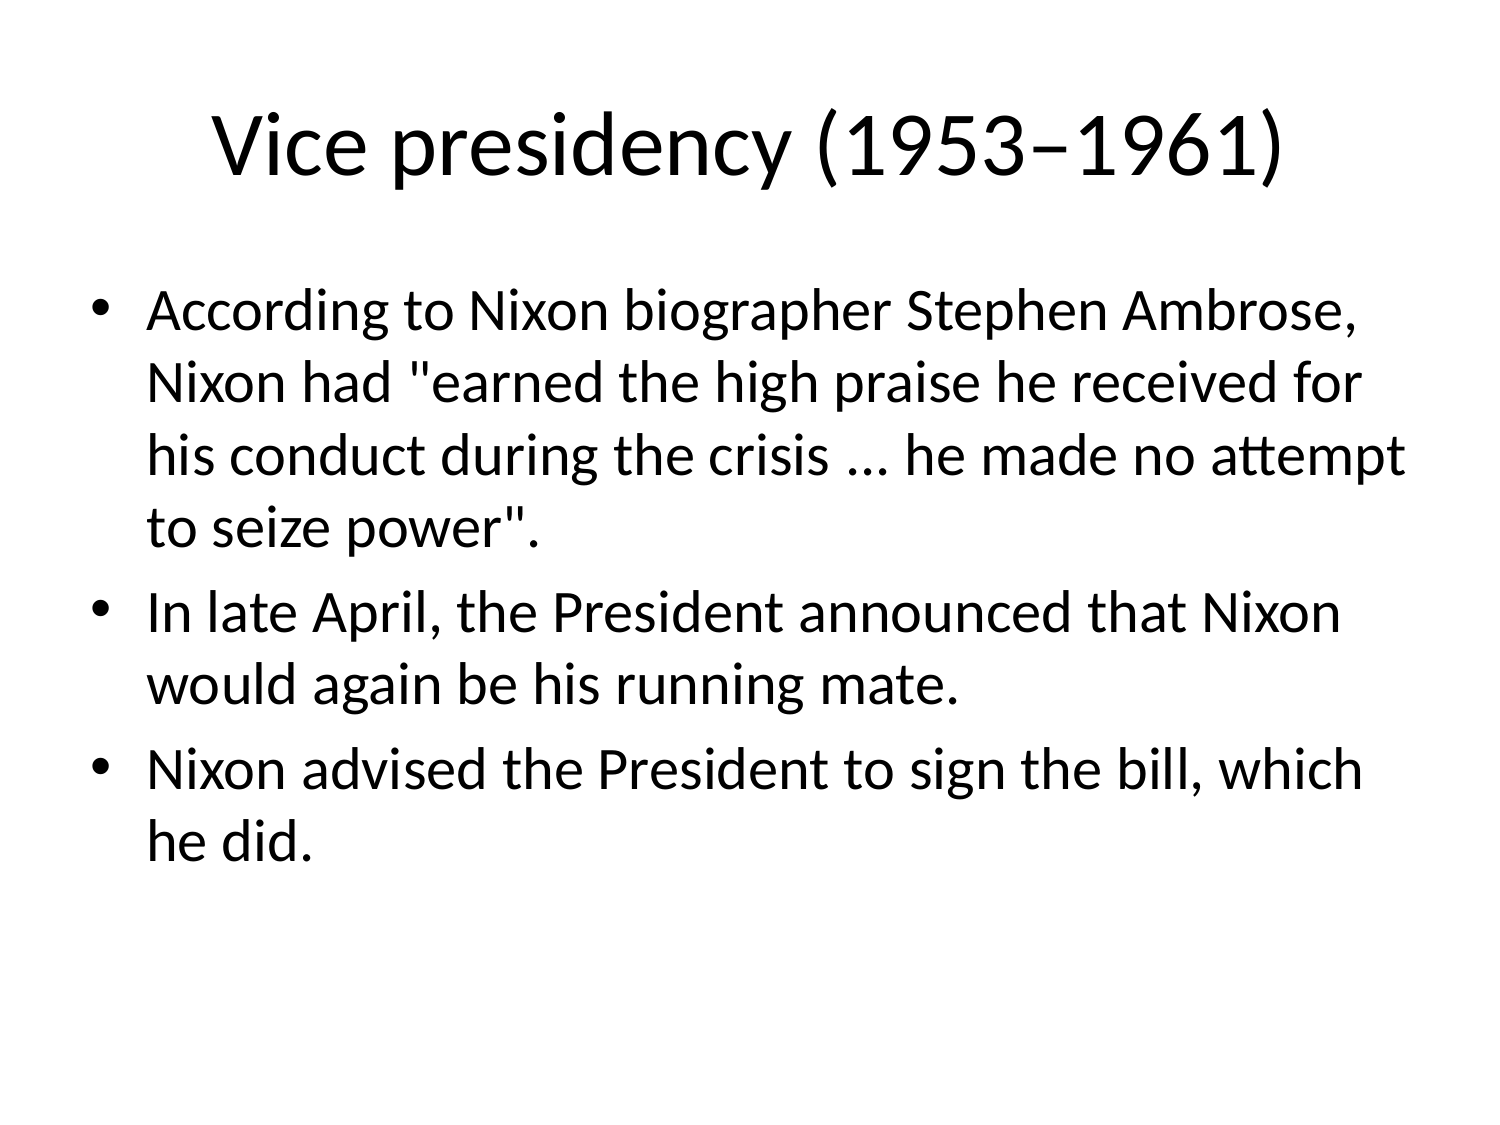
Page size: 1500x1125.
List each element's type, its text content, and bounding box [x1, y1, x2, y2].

title Vice presidency (1953–1961) [75, 45, 1425, 233]
list According to Nixon biographer Stephen Ambrose, Nixon had "earned the high praise he received for his conduct during the crisis ... he made no attempt to seize power". In late April, the President announced that Nixon would again be his running mate. Nixon advised the President to sign the bill, which he did. [75, 262, 1425, 1005]
